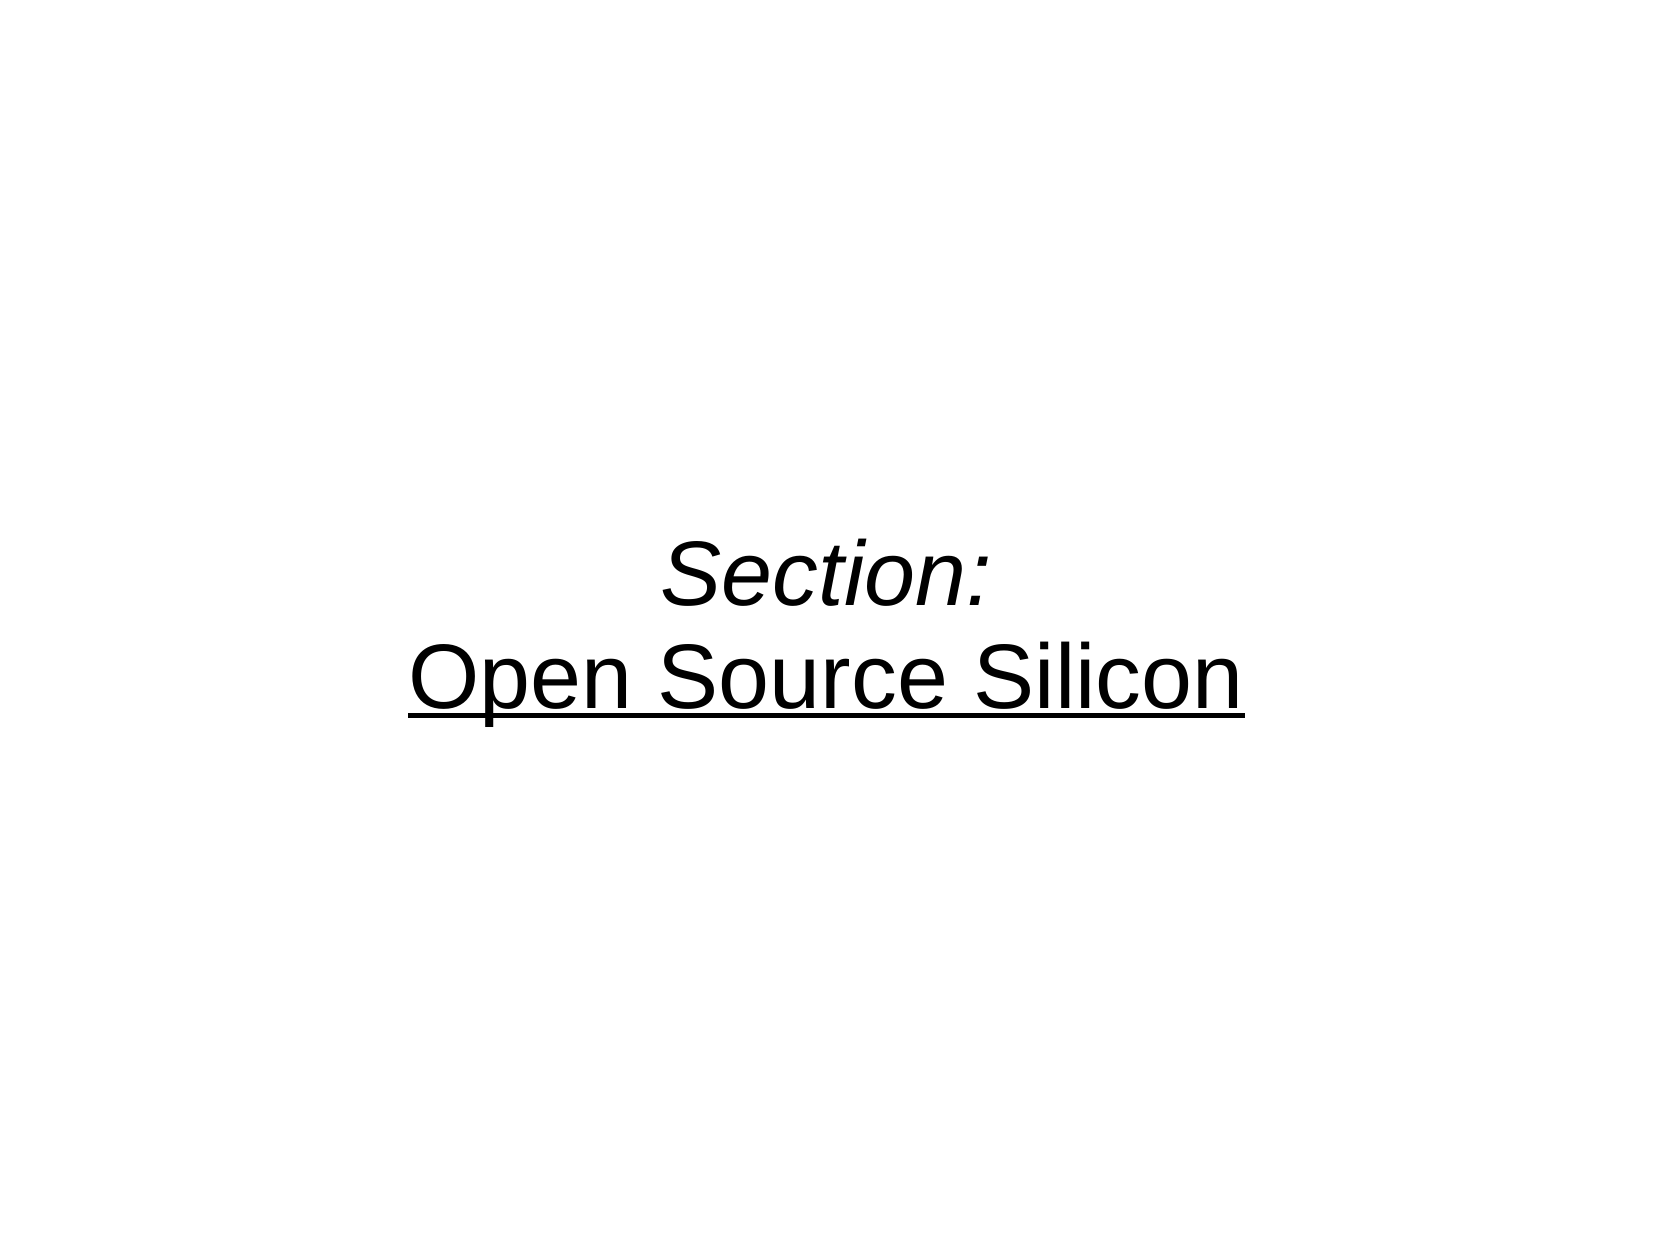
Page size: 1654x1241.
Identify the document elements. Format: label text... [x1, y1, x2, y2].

title Section: Open Source Silicon [82, 521, 1571, 729]
